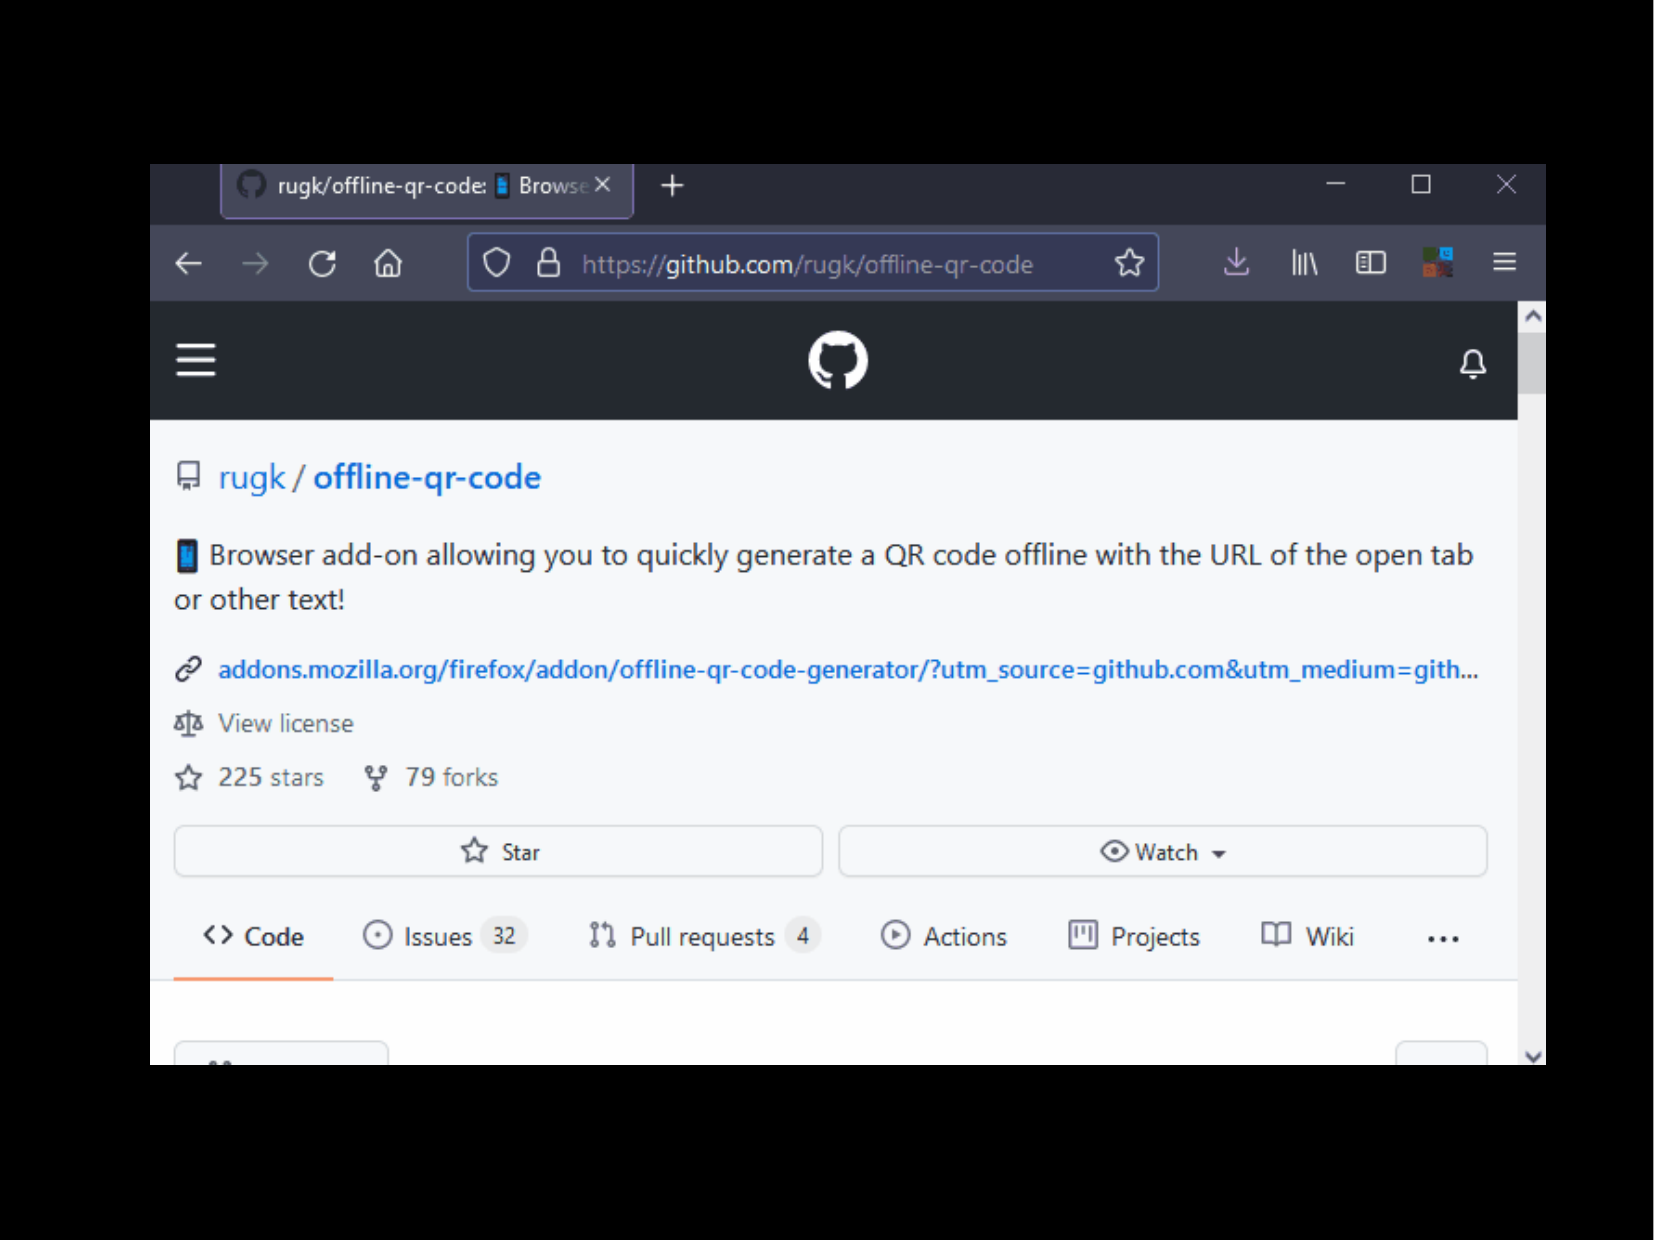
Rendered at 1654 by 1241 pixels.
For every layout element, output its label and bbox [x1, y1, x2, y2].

picture [150, 164, 1546, 1065]
